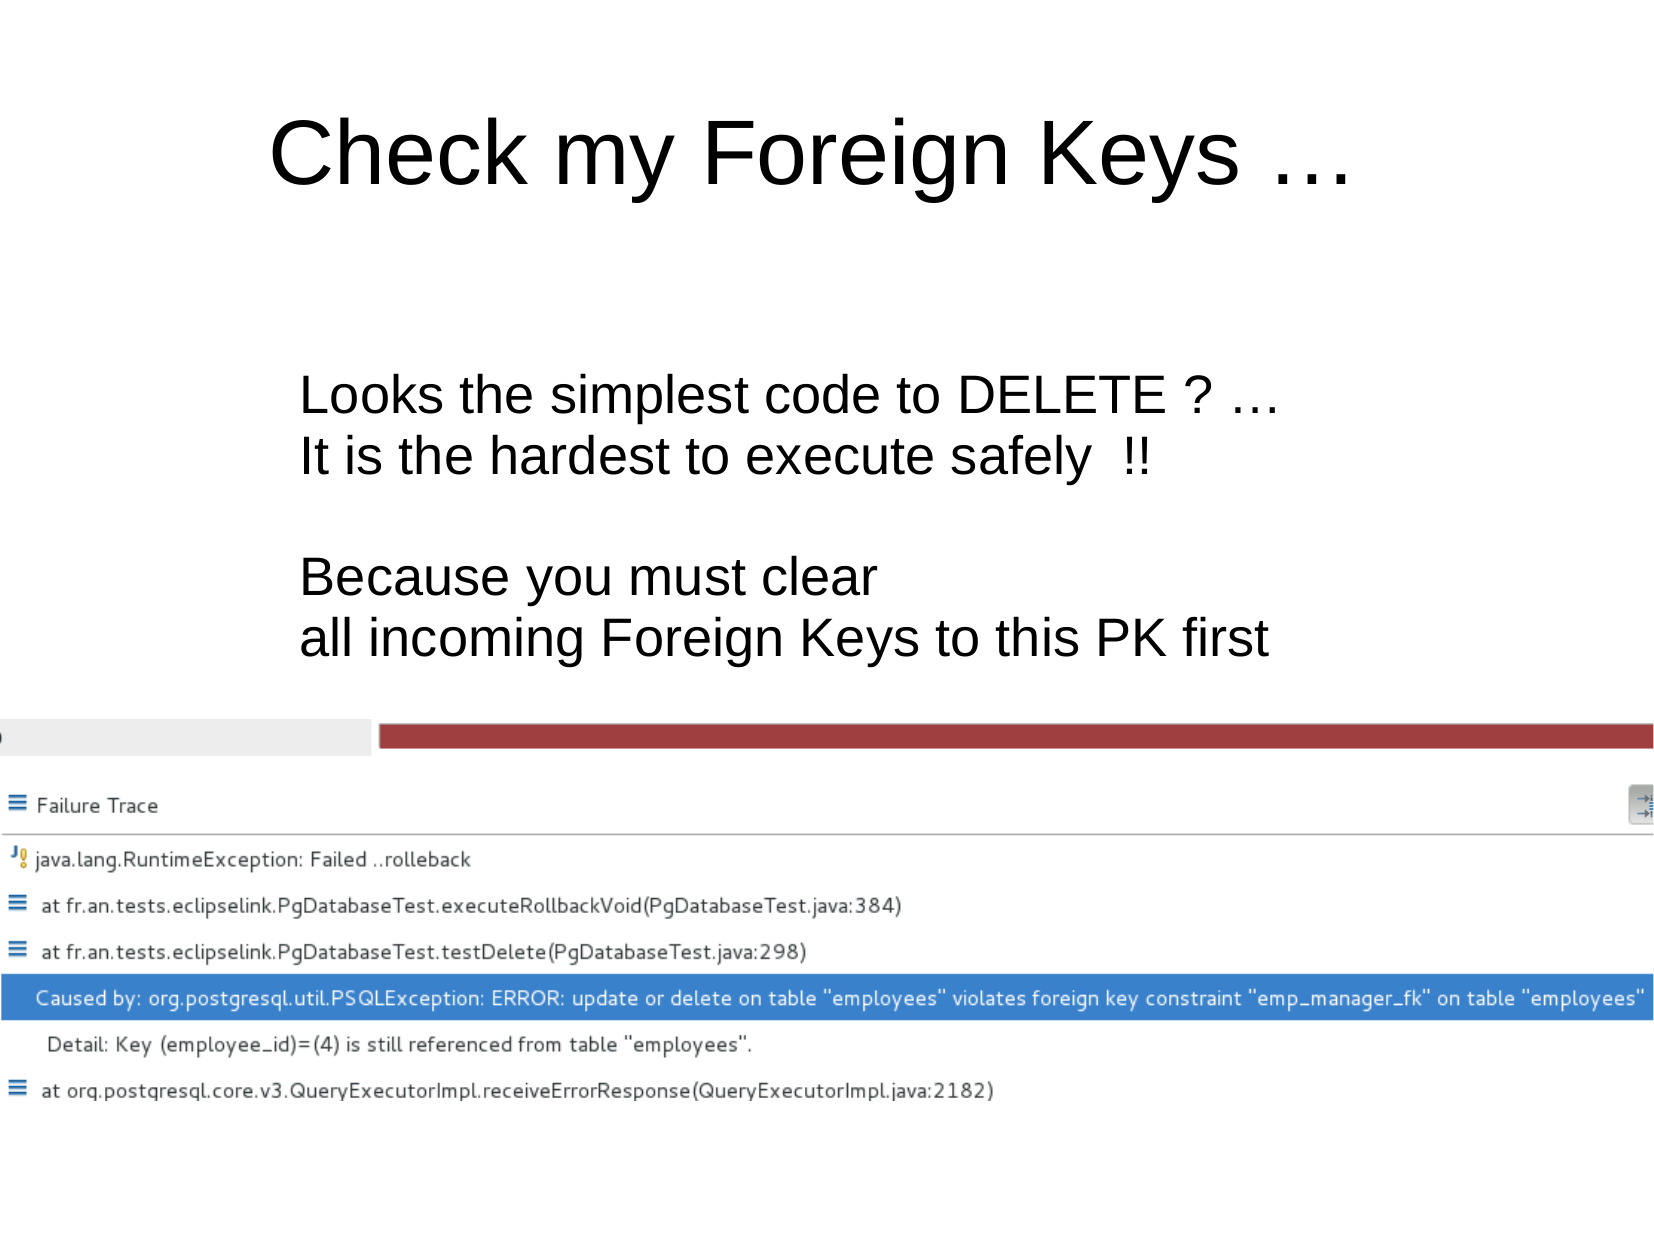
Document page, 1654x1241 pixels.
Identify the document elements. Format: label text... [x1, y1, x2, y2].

title Check my Foreign Keys … [82, 49, 1571, 257]
picture [0, 719, 1654, 1101]
text_box Looks the simplest code to DELETE ? … It is the hardest to execute safely !! Because you must clear all incoming Foreign Keys to this PK first [285, 357, 1300, 676]
